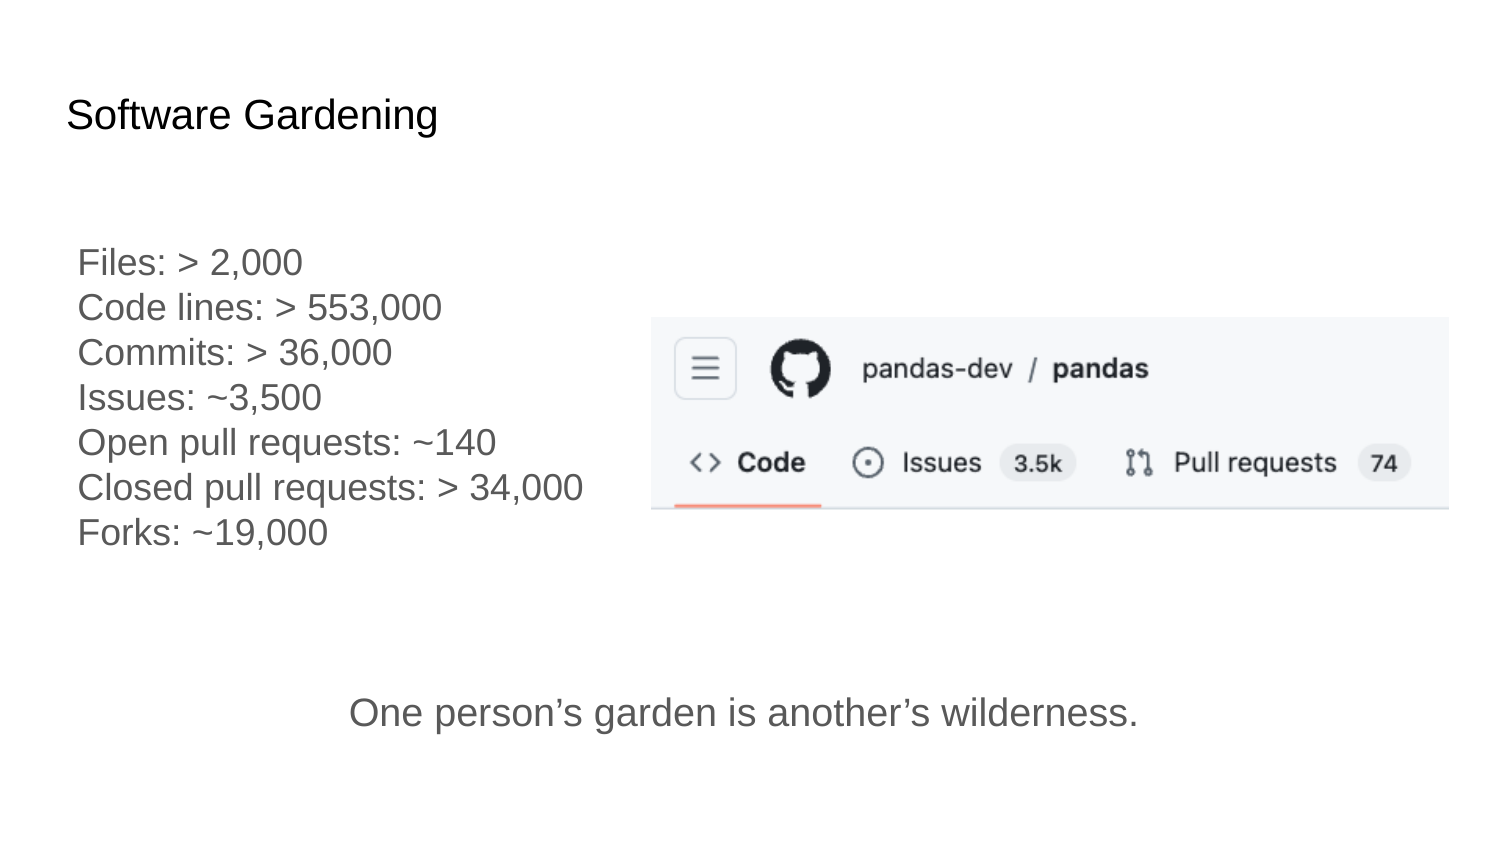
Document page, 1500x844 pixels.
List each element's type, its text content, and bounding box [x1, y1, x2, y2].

picture [651, 317, 1449, 527]
text_box Files: > 2,000 Code lines: > 553,000 Commits: > 36,000 Issues: ~3,500 Open pull requests: ~140 Closed pull requests: > 34,000 Forks: ~19,000 [62, 223, 611, 648]
text_box Software Gardening [51, 72, 1449, 199]
list One person’s garden is another’s wilderness. [162, 675, 1338, 740]
